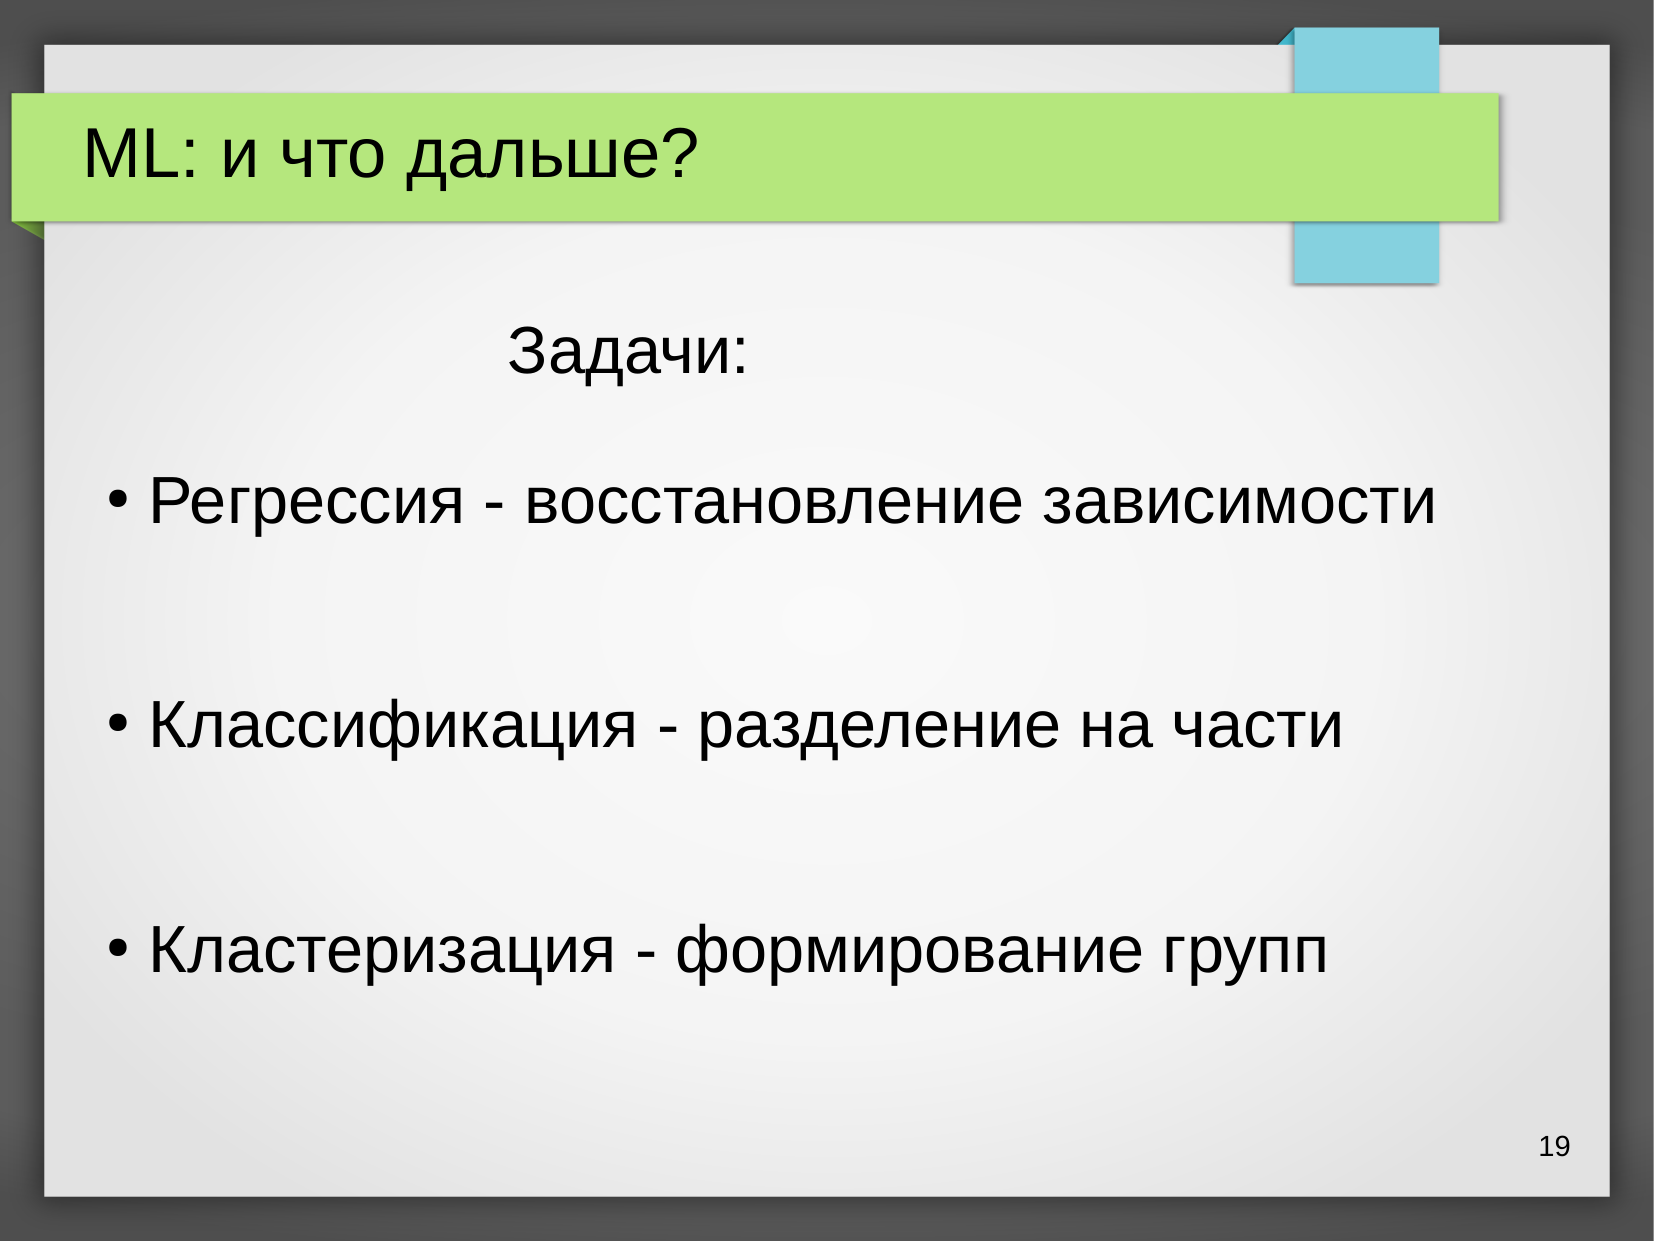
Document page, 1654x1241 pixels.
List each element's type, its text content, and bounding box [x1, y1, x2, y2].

picture [0, 0, 1654, 1241]
subtitle Задачи: Регрессия - восстановление зависимости Классификация - разделение на части Кластеризация - формирование групп [82, 283, 1571, 1017]
title ML: и что дальше? [82, 49, 1571, 257]
